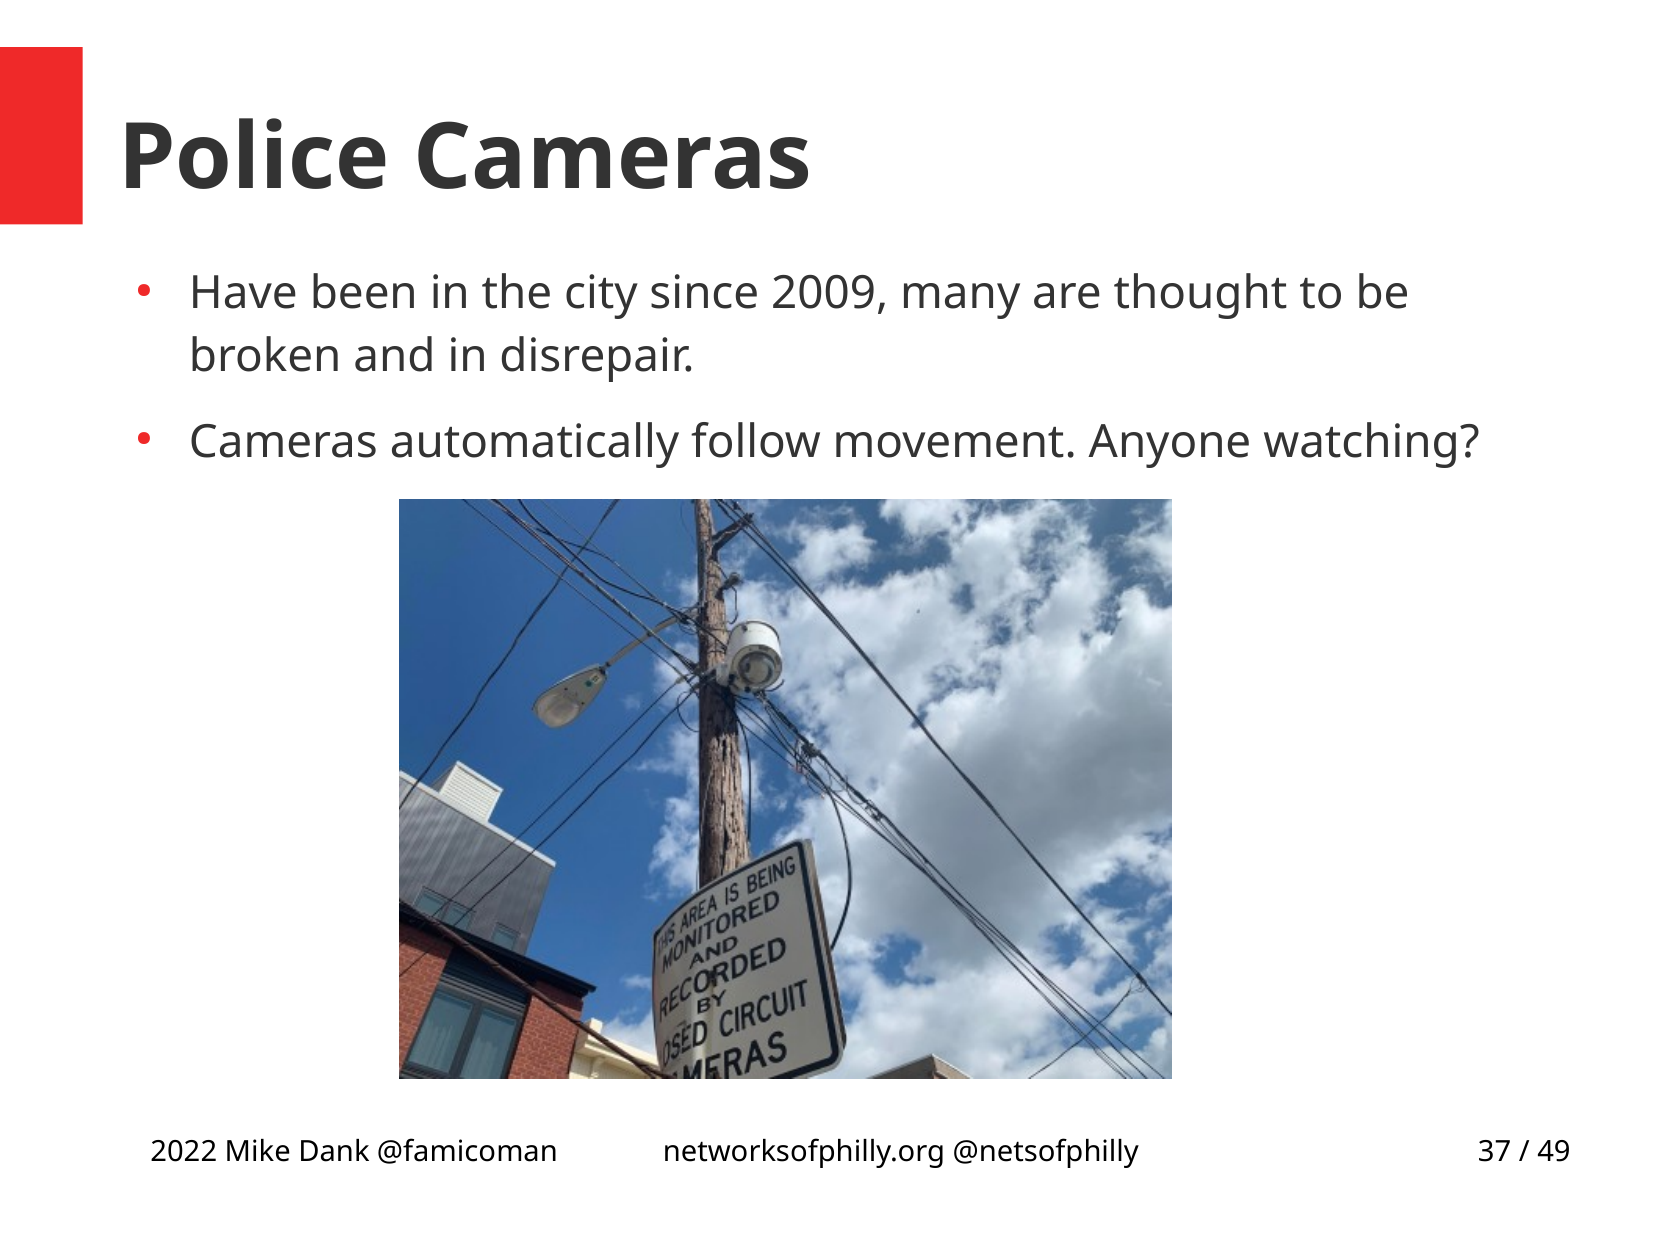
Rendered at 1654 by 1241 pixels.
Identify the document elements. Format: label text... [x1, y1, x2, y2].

picture [399, 499, 1172, 1079]
list Have been in the city since 2009, many are thought to be broken and in disrepair. Cameras automatically follow movement. Anyone watching? [118, 259, 1536, 980]
title Police Cameras [118, 49, 1571, 257]
